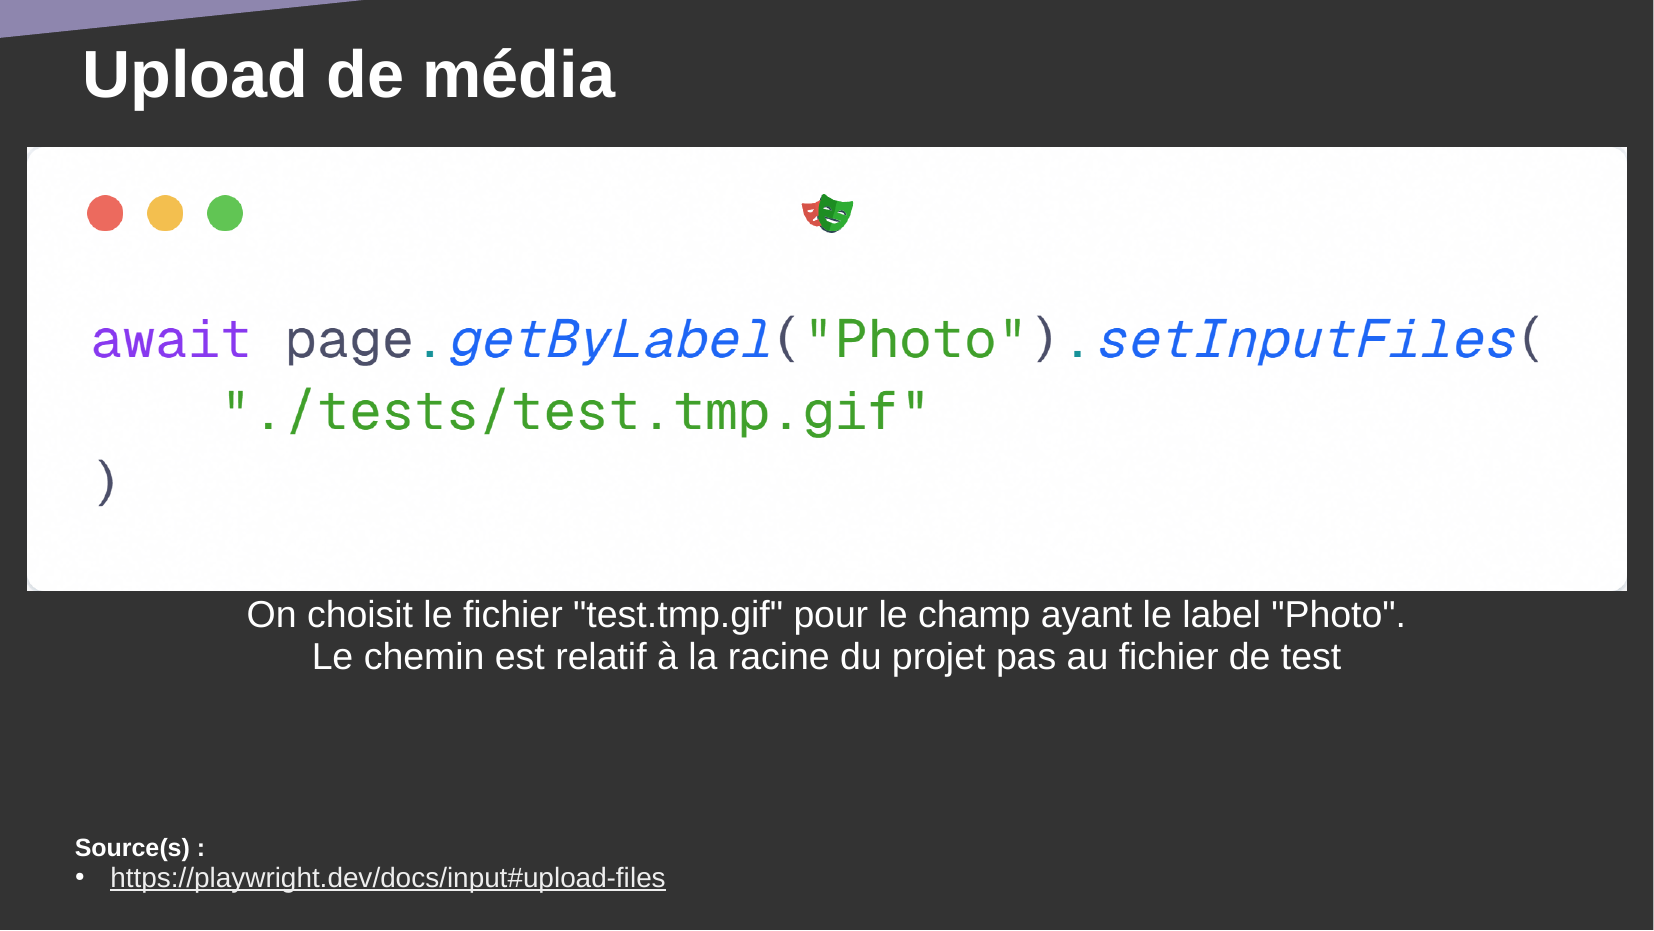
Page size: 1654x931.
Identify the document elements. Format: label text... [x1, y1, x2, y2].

title Upload de média [82, 37, 1004, 119]
text_box [0, 0, 364, 38]
text_box On choisit le fichier "test.tmp.gif" pour le champ ayant le label "Photo". Le chemin est relatif à la racine du projet pas au fichier de test [141, 591, 1512, 686]
picture [27, 147, 1627, 591]
text_box Source(s) : https://playwright.dev/docs/input#upload-files [60, 826, 1546, 901]
